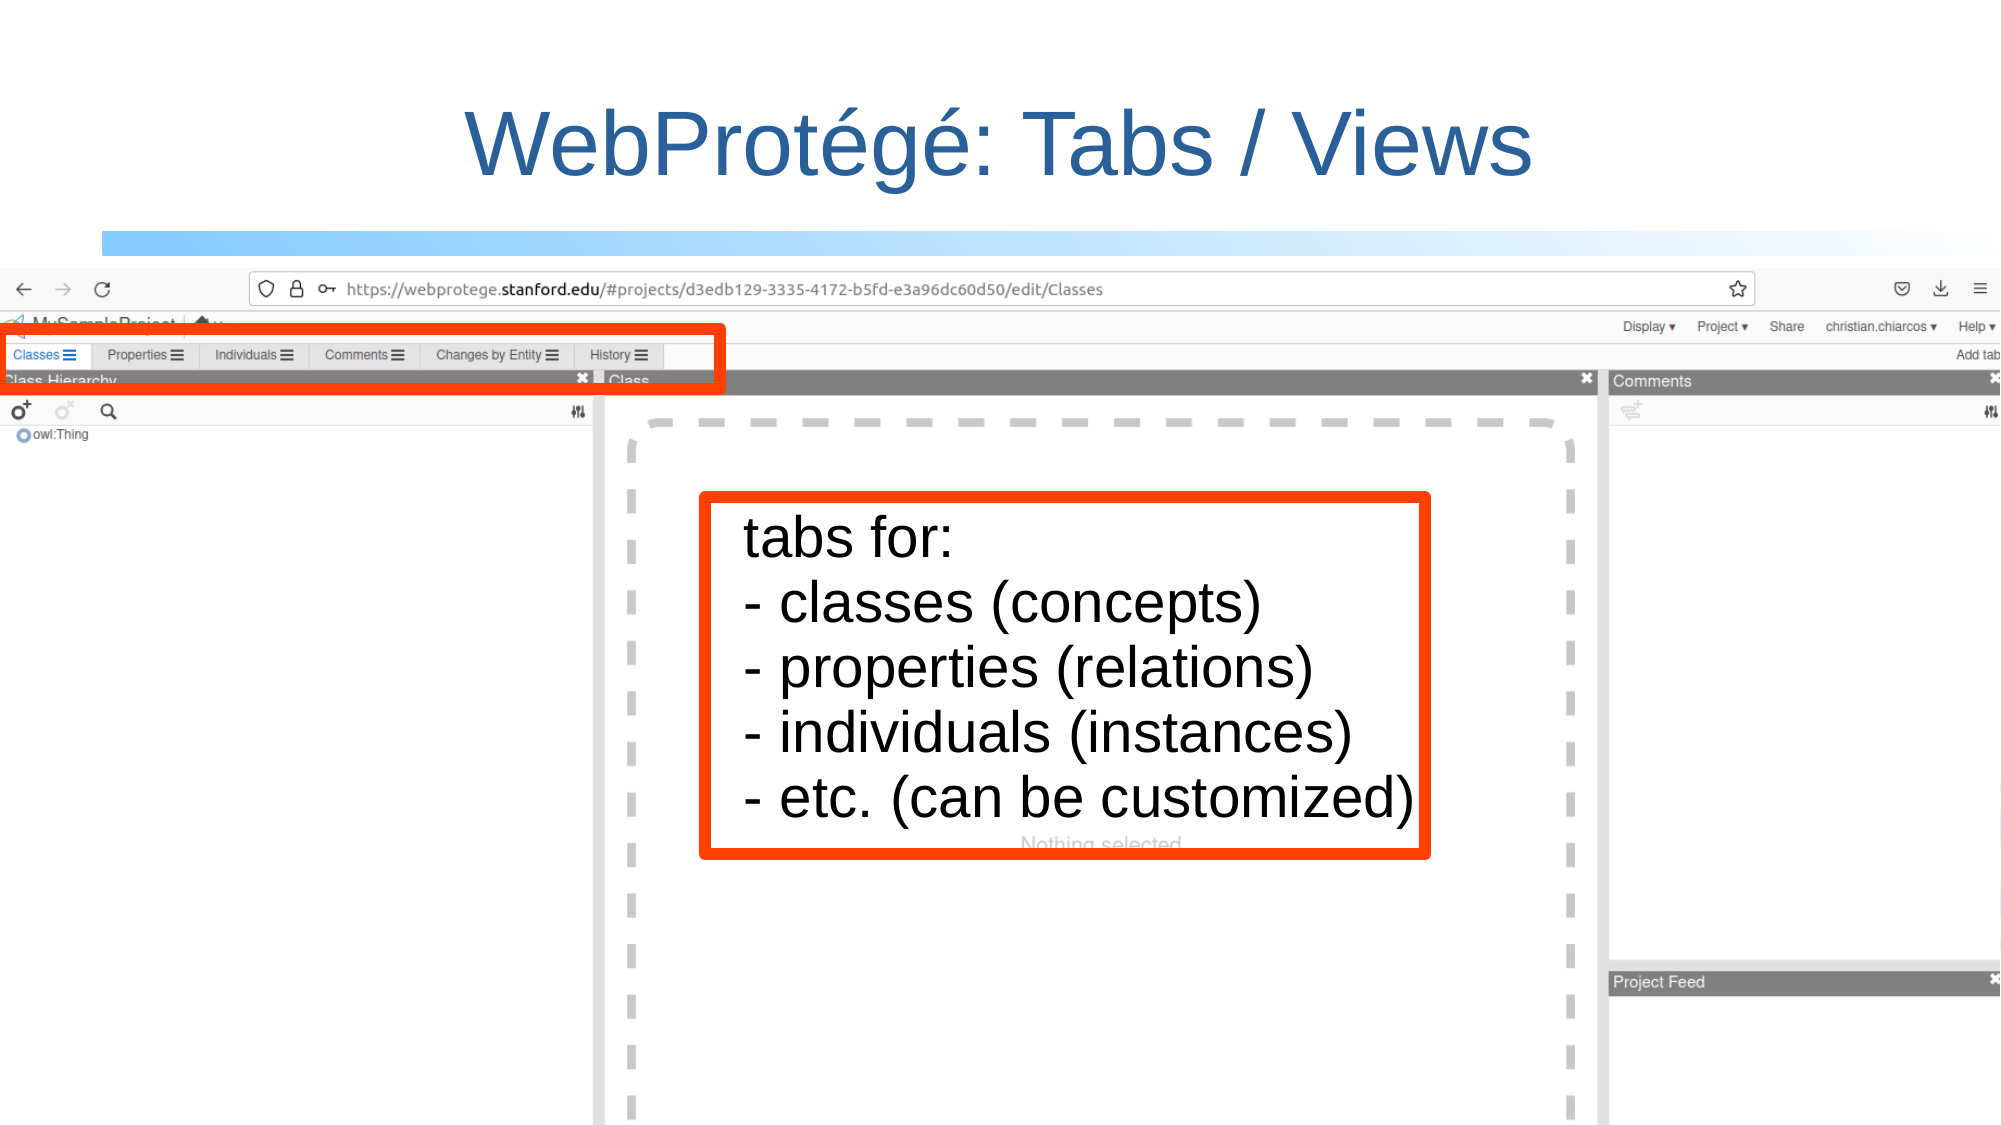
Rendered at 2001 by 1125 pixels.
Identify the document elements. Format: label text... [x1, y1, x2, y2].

text_box [705, 497, 1426, 854]
picture [0, 268, 2001, 1125]
title WebProtégé: Tabs / Views [100, 45, 1900, 233]
text_box [0, 328, 721, 389]
